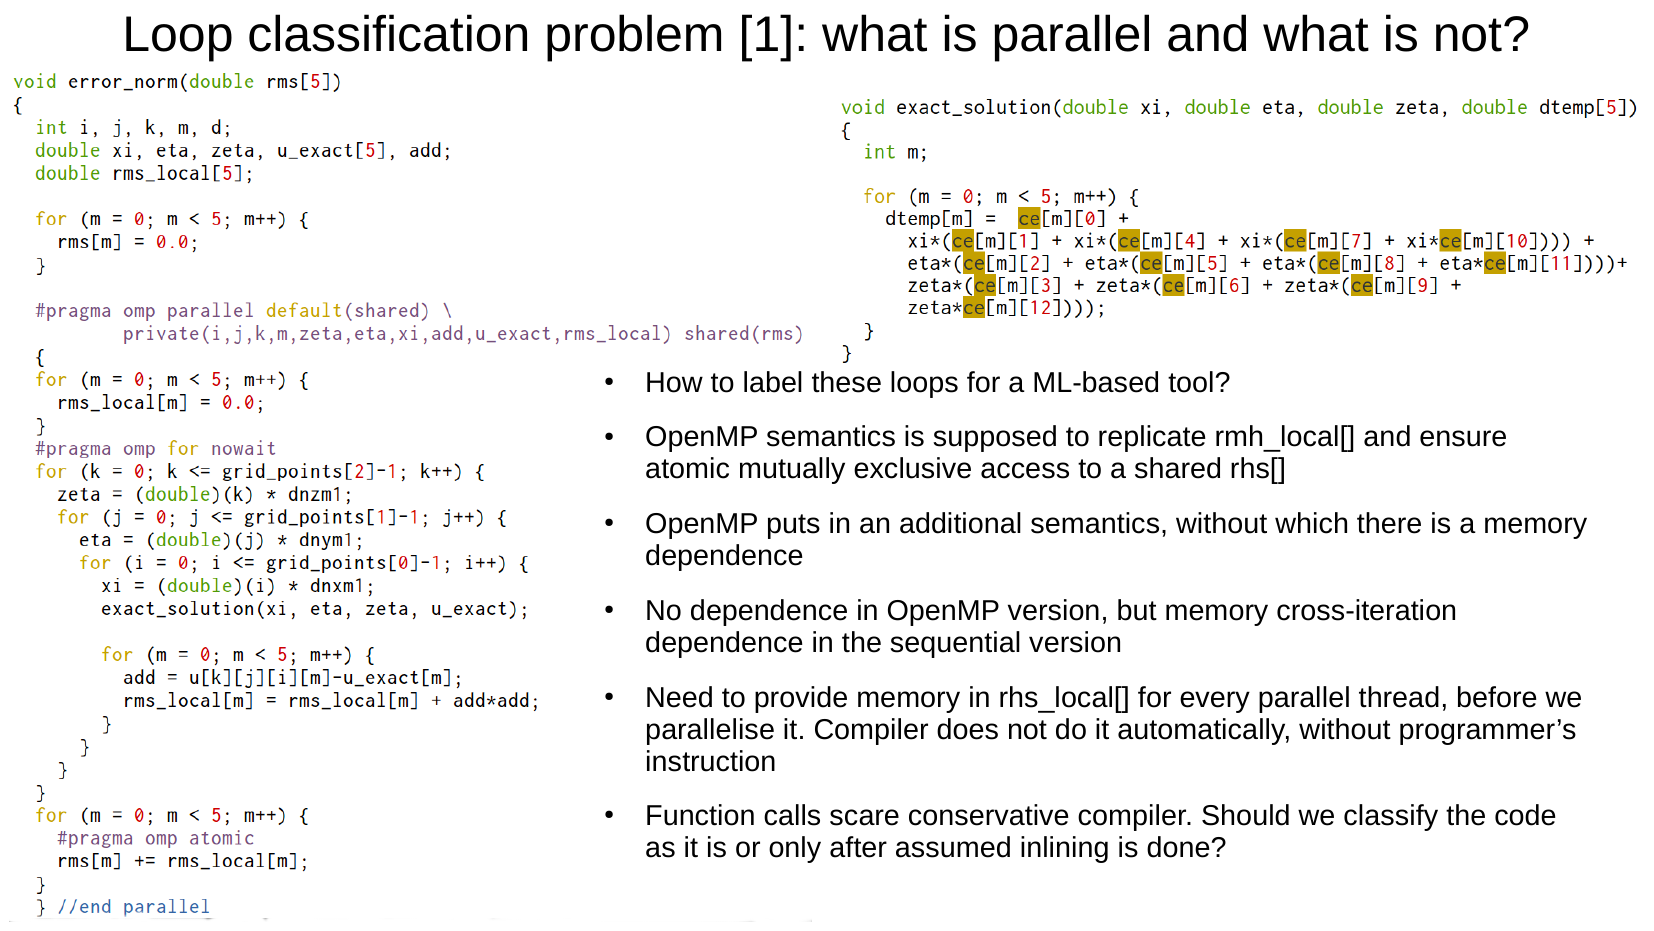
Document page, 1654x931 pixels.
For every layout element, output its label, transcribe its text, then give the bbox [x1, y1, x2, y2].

picture [838, 94, 1640, 367]
picture [9, 70, 812, 922]
title Loop classification problem [1]: what is parallel and what is not? [0, 0, 1654, 71]
list How to label these loops for a ML-based tool? OpenMP semantics is supposed to replicate rmh_local[] and ensure atomic mutually exclusive access to a shared rhs[] OpenMP puts in an additional semantics, without which there is a memory dependence No dependence in OpenMP version, but memory cross-iteration dependence in the sequential version Need to provide memory in rhs_local[] for every parallel thread, before we parallelise it. Compiler does not do it automatically, without programmer’s instruction Function calls scare conservative compiler. Should we classify the code as it is or only after assumed inlining is done? [590, 366, 1595, 875]
